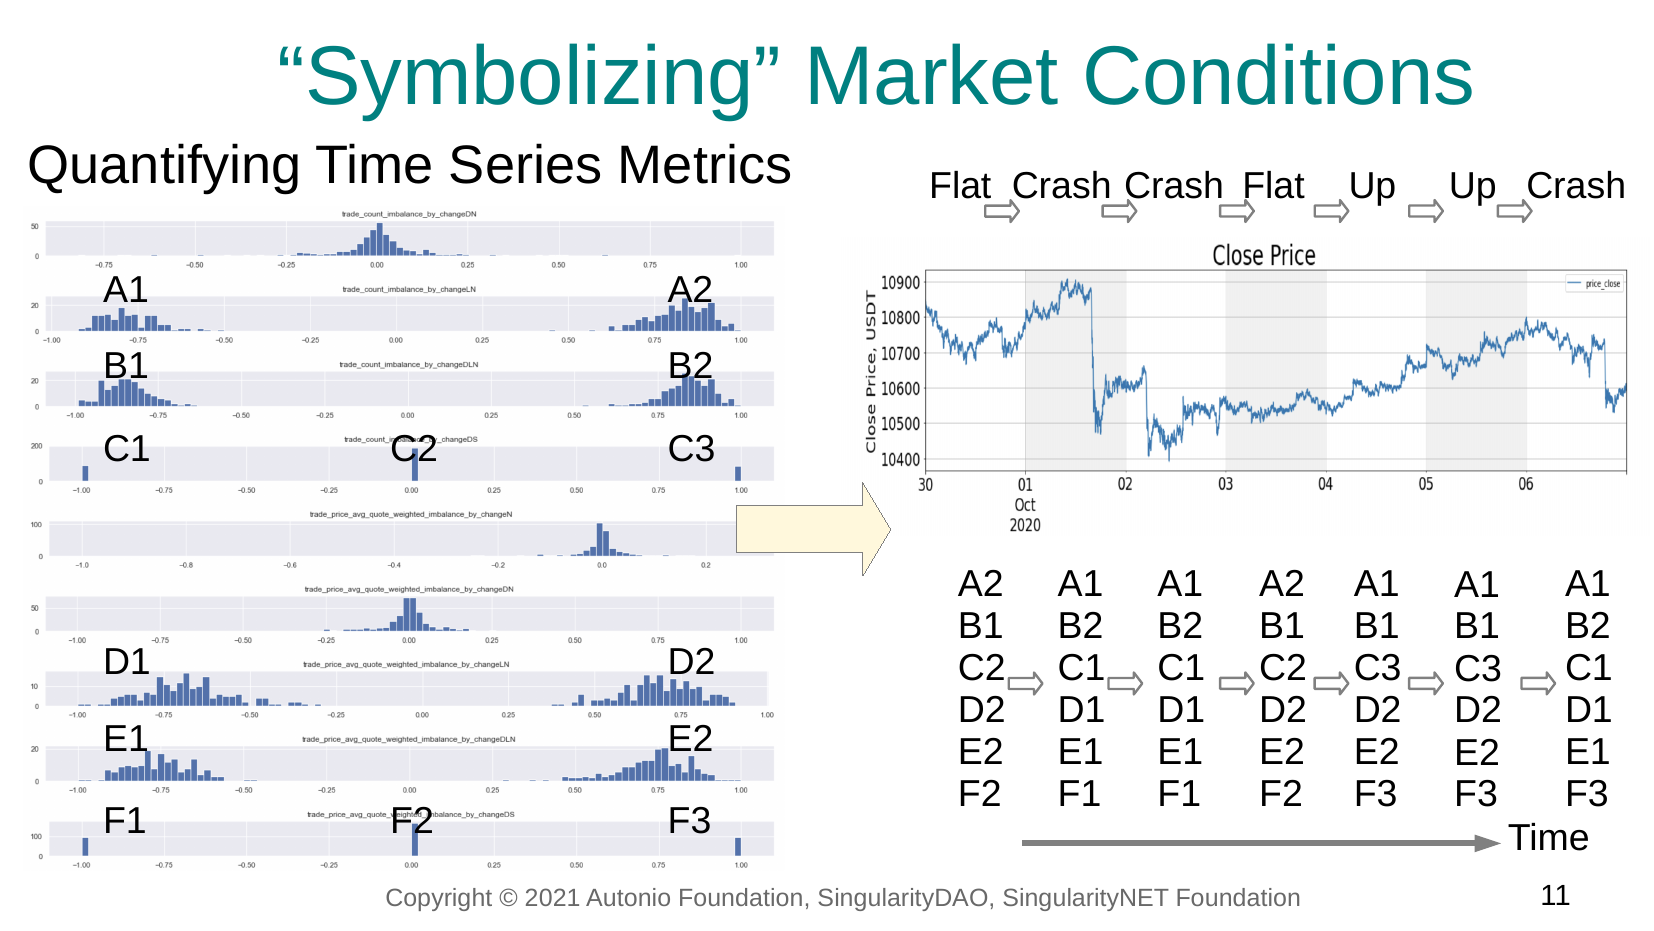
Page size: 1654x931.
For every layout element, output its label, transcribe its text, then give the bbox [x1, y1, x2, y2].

text_box Quantifying Time Series Metrics [12, 127, 809, 208]
text_box Crash [997, 206, 1016, 215]
text_box Crash [1222, 207, 1239, 215]
text_box A1 B1 C3 D2 E2 F3 [1439, 555, 1517, 823]
text_box A1 B2 C1 D1 E1 F3 [1550, 555, 1628, 823]
text_box C2 [375, 420, 476, 478]
text_box B2 [652, 337, 729, 395]
text_box Time [1493, 809, 1628, 867]
text_box A2 B1 C2 D2 E2 F2 [1244, 555, 1322, 823]
text_box B1 [88, 337, 164, 395]
text_box A2 [652, 260, 729, 318]
text_box Crash [1104, 207, 1127, 215]
text_box C3 [652, 420, 765, 478]
text_box Flat [914, 157, 997, 215]
text_box Up [1434, 206, 1440, 215]
text_box Up [1434, 157, 1511, 215]
text_box A1 B2 C1 D1 E1 F1 [1042, 555, 1121, 823]
text_box Flat [1239, 206, 1251, 215]
text_box Crash [997, 157, 1127, 215]
picture [23, 208, 785, 871]
text_box F1 [88, 792, 164, 850]
text_box F3 [652, 792, 729, 850]
text_box Up [1333, 206, 1346, 215]
text_box E1 [88, 709, 164, 767]
text_box D2 [652, 632, 746, 690]
text_box A1 B1 C3 D2 E2 F3 [1338, 555, 1417, 823]
text_box C1 [88, 420, 197, 520]
text_box Crash [1511, 157, 1641, 215]
text_box Up [1500, 207, 1511, 215]
text_box [736, 482, 891, 576]
text_box Crash [1511, 206, 1529, 215]
text_box A1 B2 C1 D1 E1 F1 [1142, 555, 1221, 823]
text_box E2 [652, 709, 729, 767]
text_box “Symbolizing” Market Conditions [24, 7, 1654, 143]
text_box D1 [88, 632, 185, 732]
text_box Crash [1127, 157, 1239, 215]
text_box A1 [88, 260, 164, 318]
text_box A2 B1 C2 D2 E2 F2 [943, 555, 1021, 823]
picture [840, 237, 1650, 536]
text_box F2 [375, 792, 451, 850]
text_box Flat [1239, 157, 1320, 215]
text_box Up [1333, 157, 1412, 215]
text_box Flat [987, 207, 997, 215]
